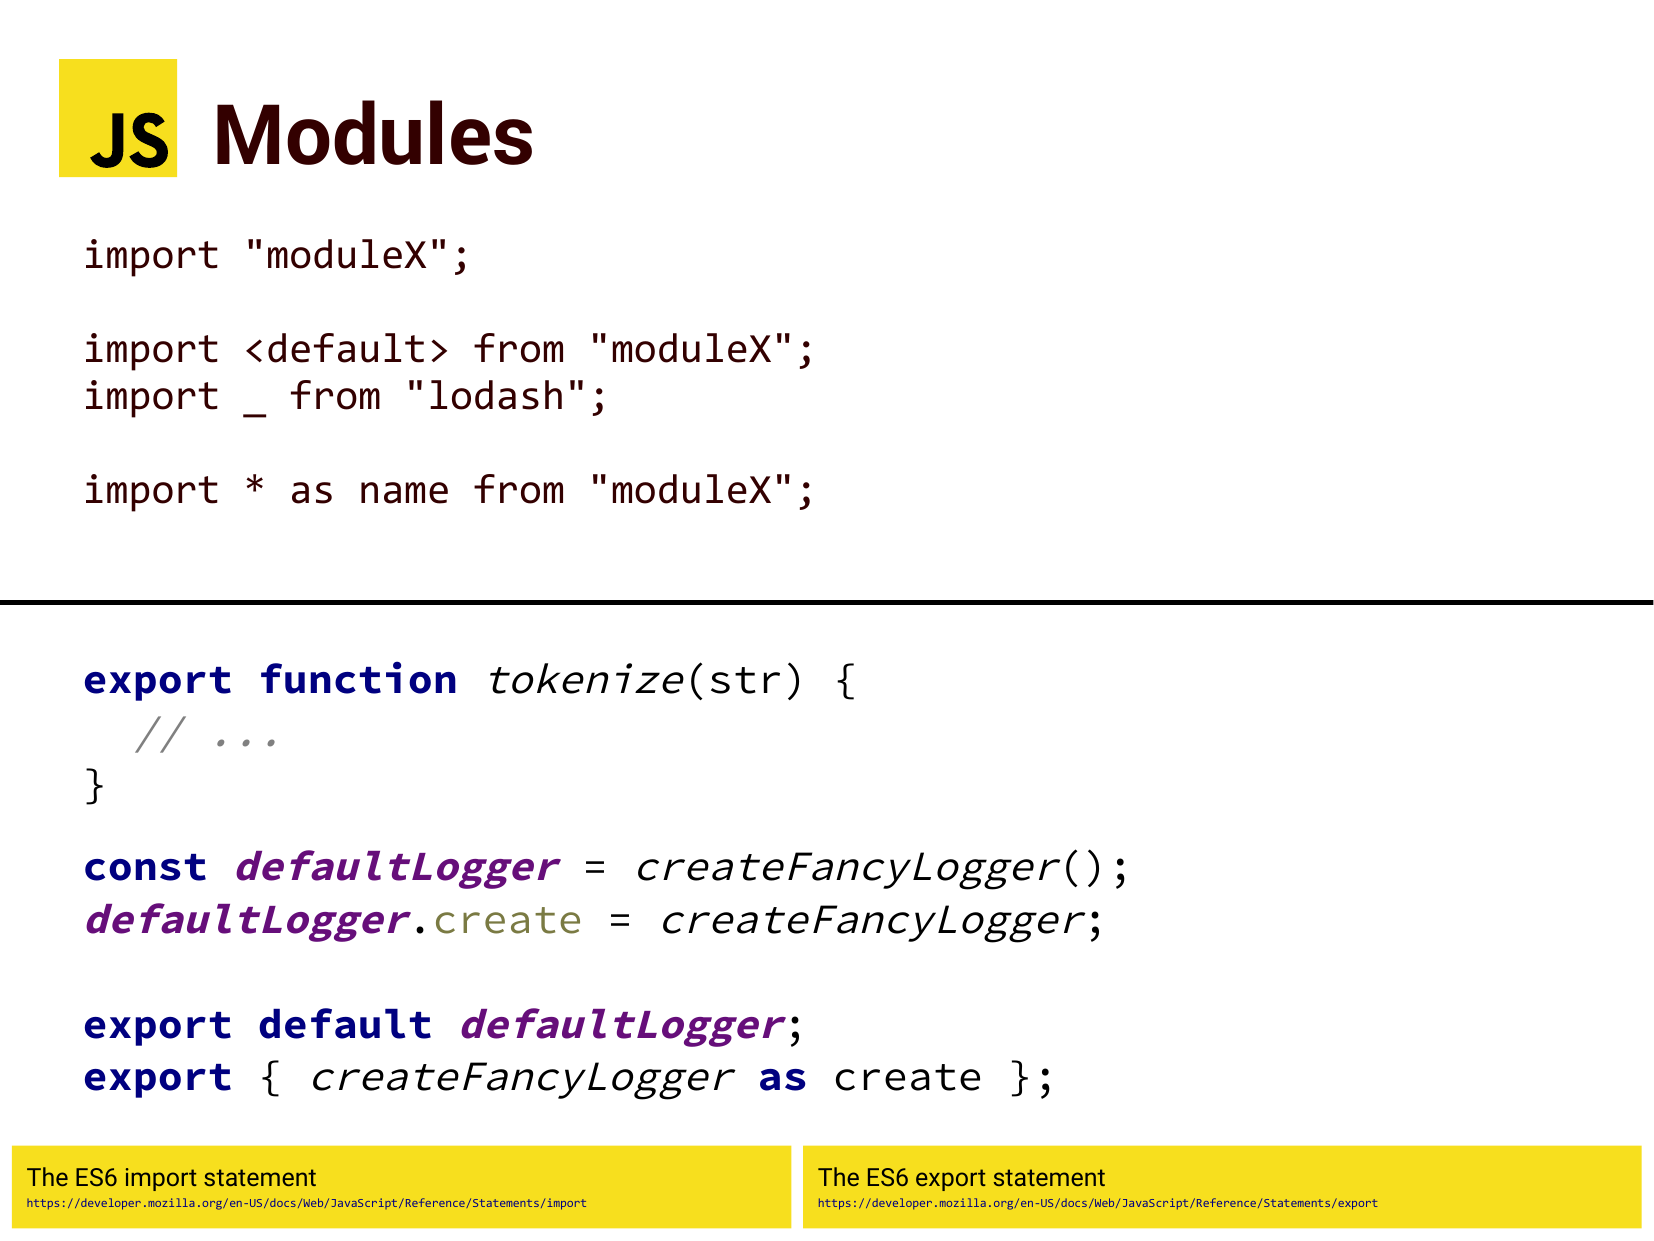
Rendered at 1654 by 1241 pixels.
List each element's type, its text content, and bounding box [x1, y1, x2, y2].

list export function tokenize(str) { // ... } const defaultLogger = createFancyLogger(); defaultLogger.create = createFancyLogger; export default defaultLogger; export { createFancyLogger as create }; [82, 652, 1642, 1111]
text_box The ES6 import statement https://developer.mozilla.org/en-US/docs/Web/JavaScript/Reference/Statements/import [11, 1145, 792, 1229]
text_box The ES6 export statement https://developer.mozilla.org/en-US/docs/Web/JavaScript/Reference/Statements/export [803, 1145, 1642, 1229]
list import "moduleX"; import <default> from "moduleX"; import _ from "lodash"; import * as name from "moduleX"; [82, 237, 1607, 558]
title Modules [194, 72, 1559, 201]
